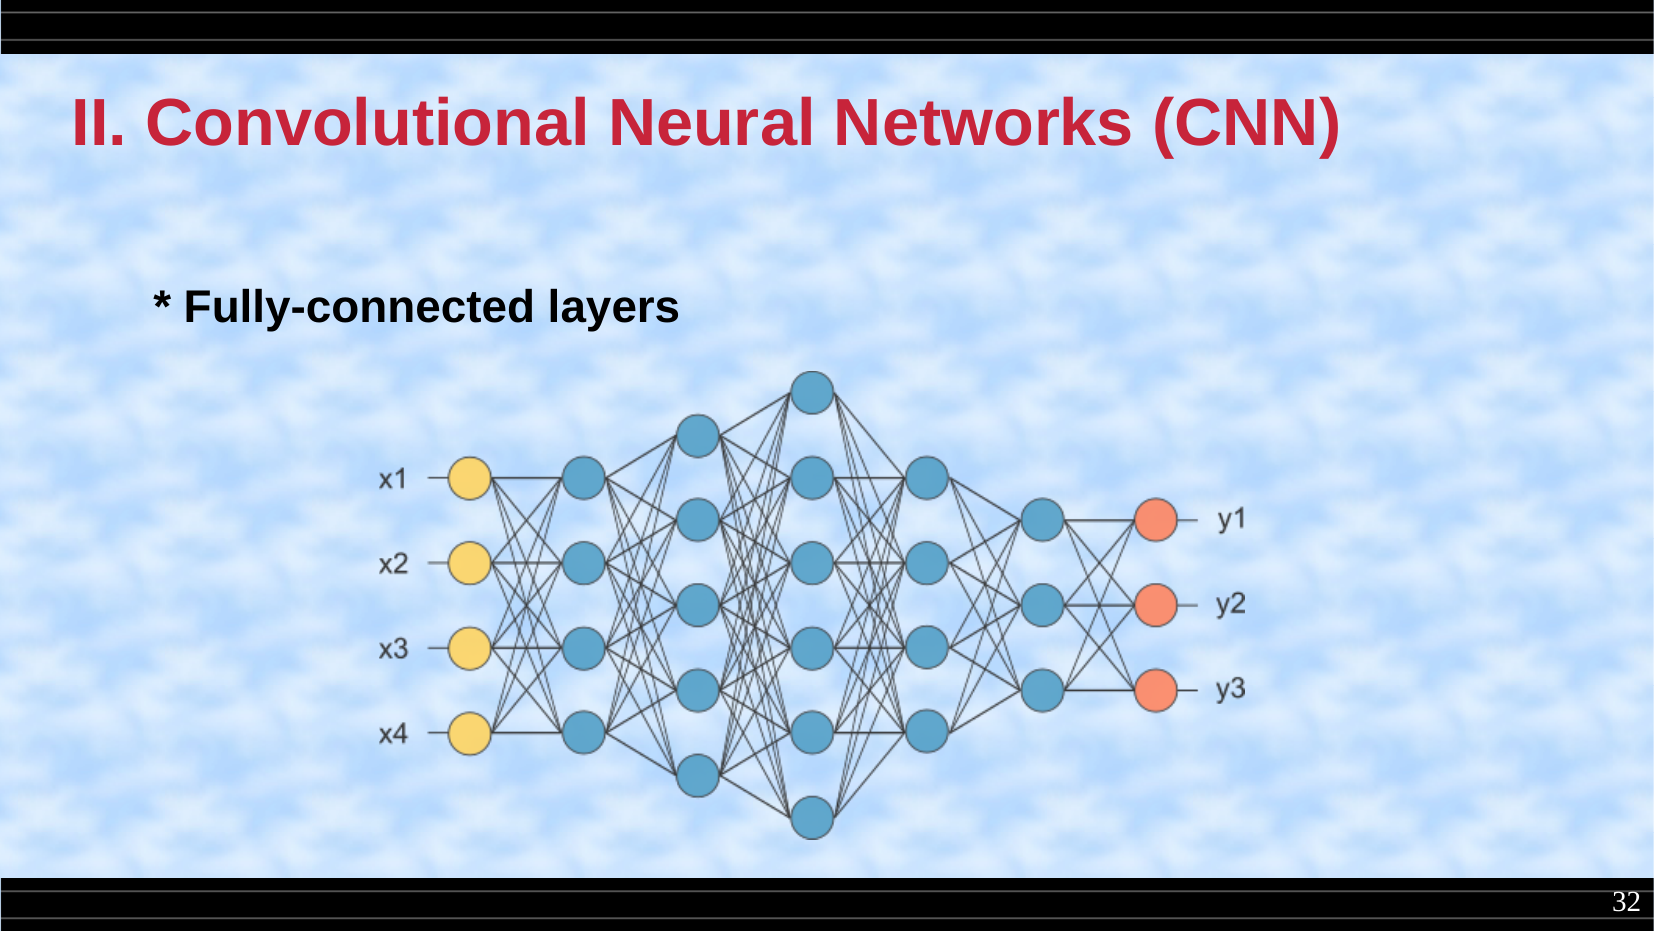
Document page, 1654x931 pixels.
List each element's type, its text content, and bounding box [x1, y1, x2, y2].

title II. Convolutional Neural Networks (CNN) [71, 44, 1560, 201]
picture [0, 0, 1654, 931]
list * Fully-connected layers [82, 200, 1571, 686]
